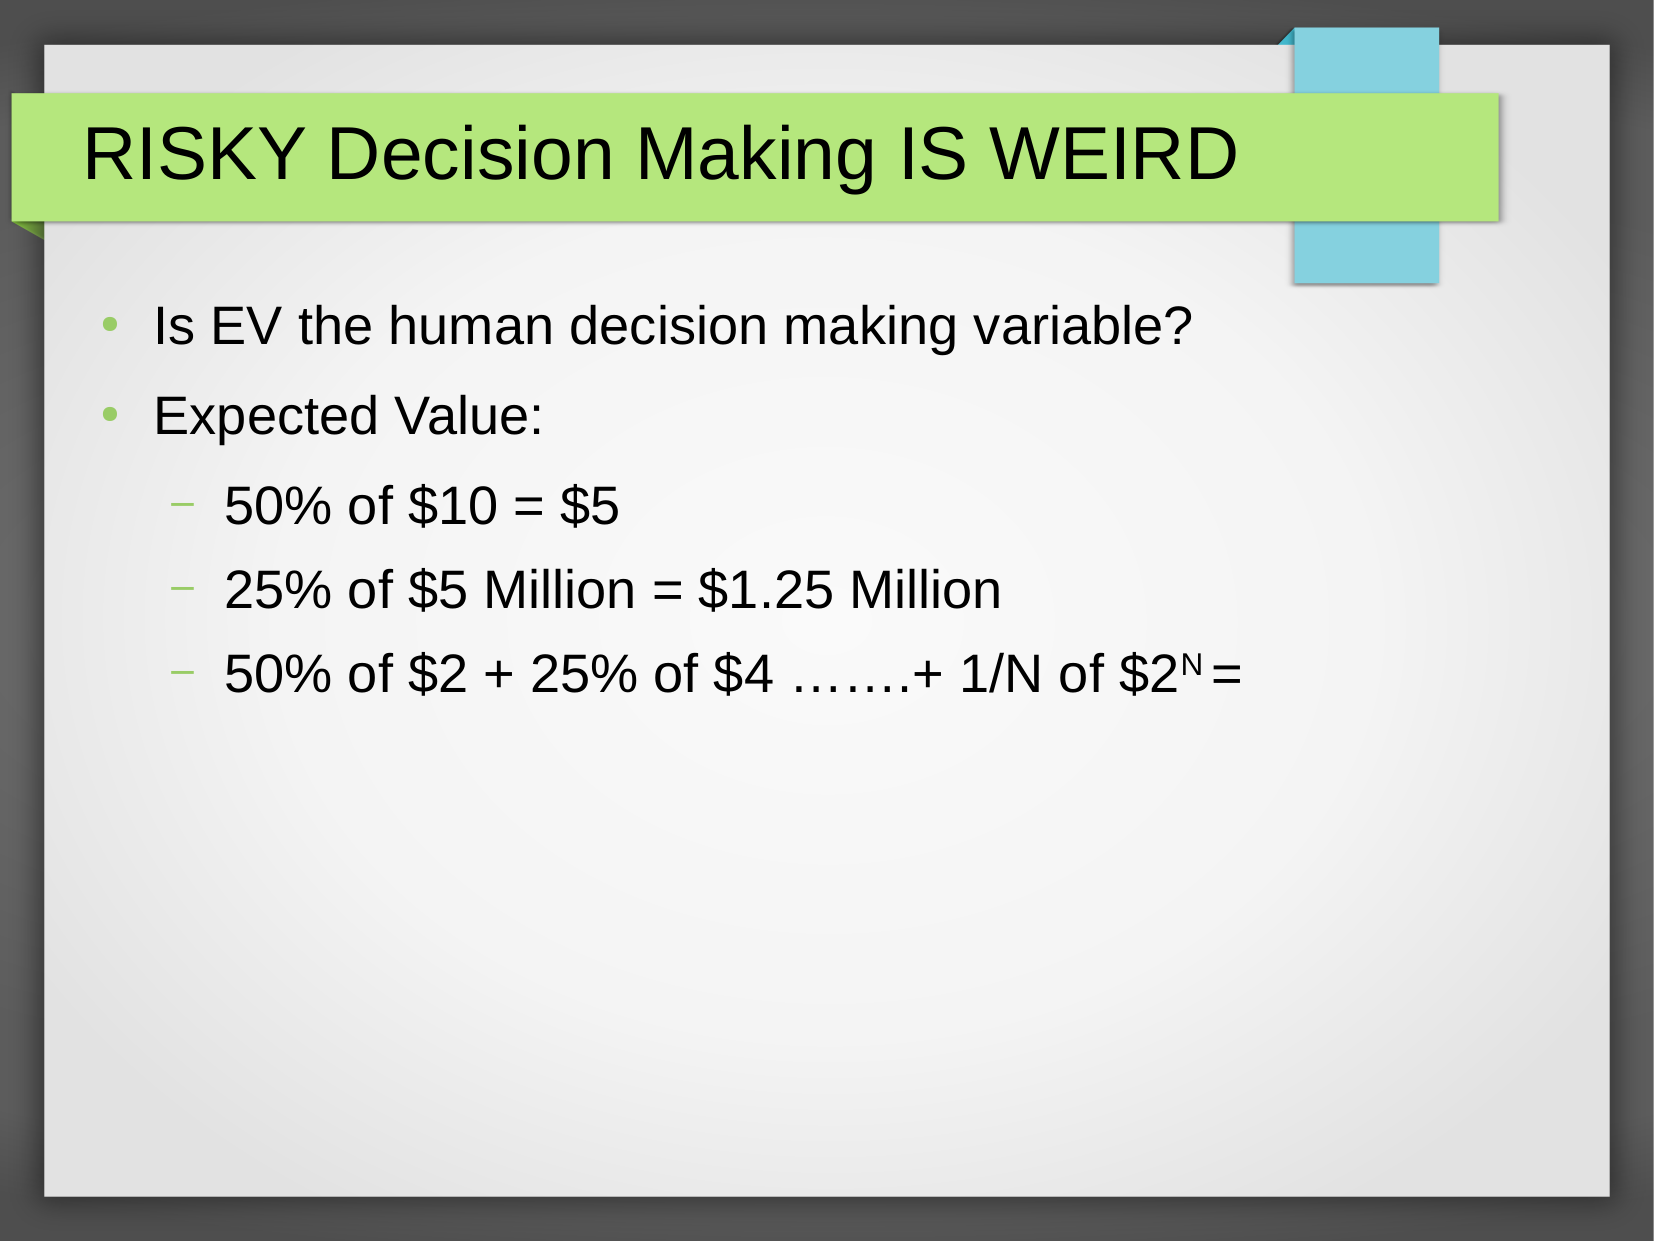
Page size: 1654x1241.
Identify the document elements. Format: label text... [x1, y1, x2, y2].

picture [0, 0, 1654, 1241]
list Is EV the human decision making variable? Expected Value: 50% of $10 = $5 25% of $5 Million = $1.25 Million 50% of $2 + 25% of $4 …….+ 1/N of $2N = [82, 295, 1531, 1141]
title RISKY Decision Making IS WEIRD [82, 94, 1264, 213]
